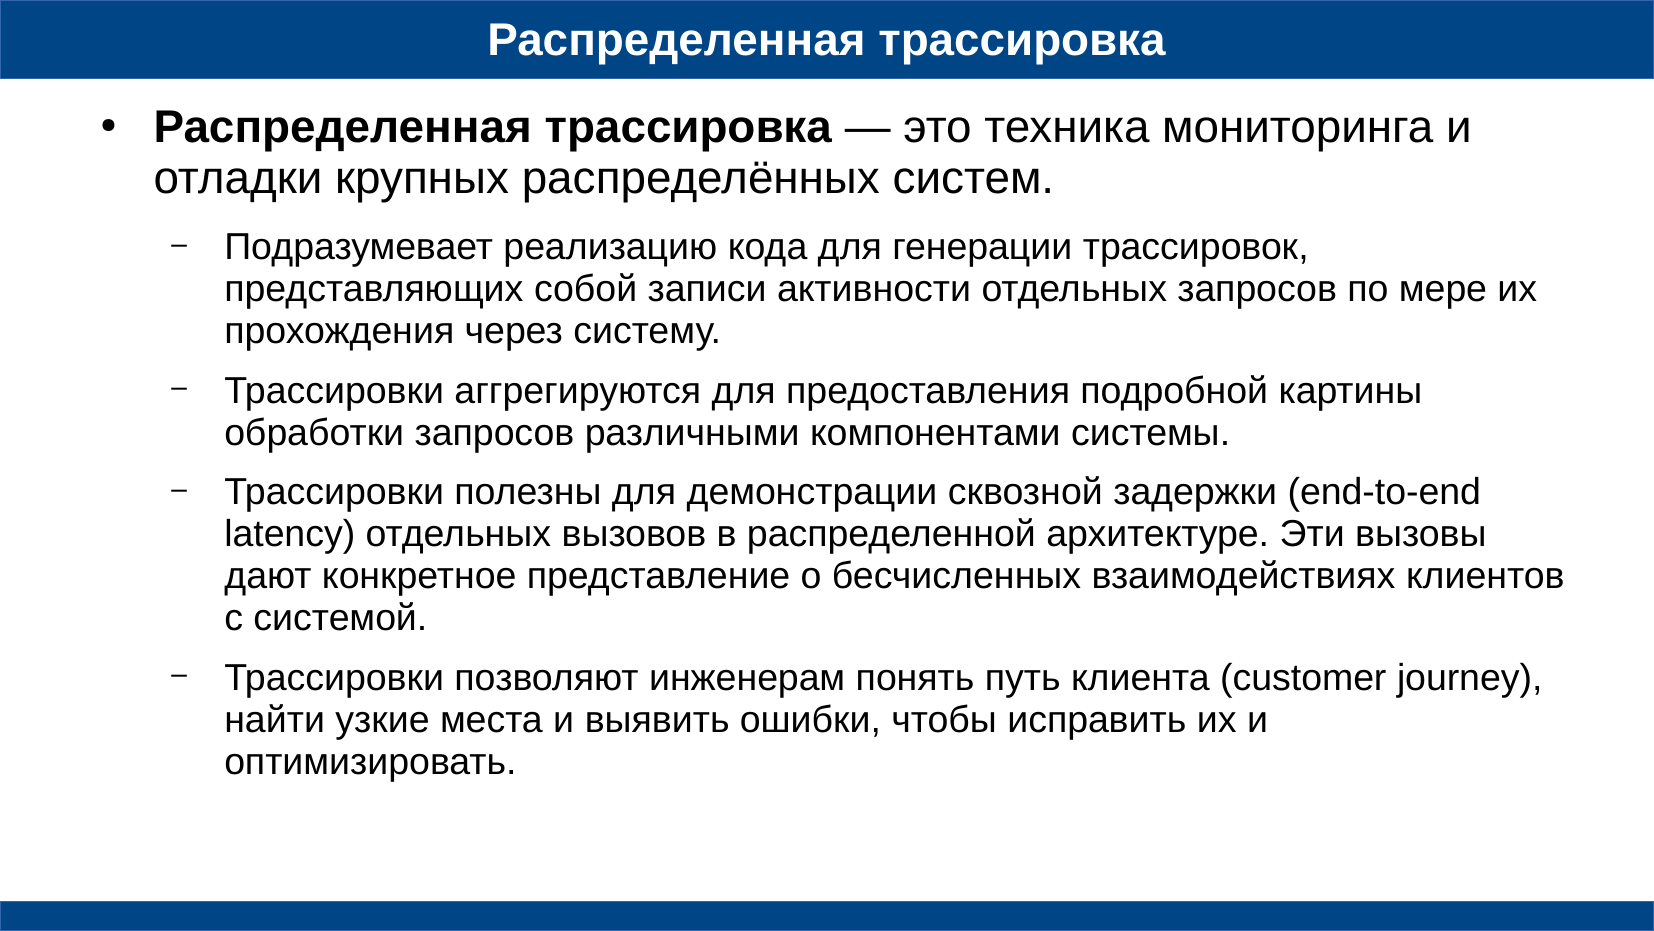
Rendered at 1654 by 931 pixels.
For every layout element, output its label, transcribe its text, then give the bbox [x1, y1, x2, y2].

title Распределенная трассировка [0, 0, 1654, 79]
list Распределенная трассировка — это техника мониторинга и отладки крупных распределённых систем. Подразумевает реализацию кода для генерации трассировок, представляющих собой записи активности отдельных запросов по мере их прохождения через систему. Трассировки аггрегируются для предоставления подробной картины обработки запросов различными компонентами системы. Трассировки полезны для демонстрации сквозной задержки (end-to-end latency) отдельных вызовов в распределенной архитектуре. Эти вызовы дают конкретное представление о бесчисленных взаимодействиях клиентов с системой. Трассировки позволяют инженерам понять путь клиента (customer journey), найти узкие места и выявить ошибки, чтобы исправить их и оптимизировать. [82, 101, 1571, 841]
